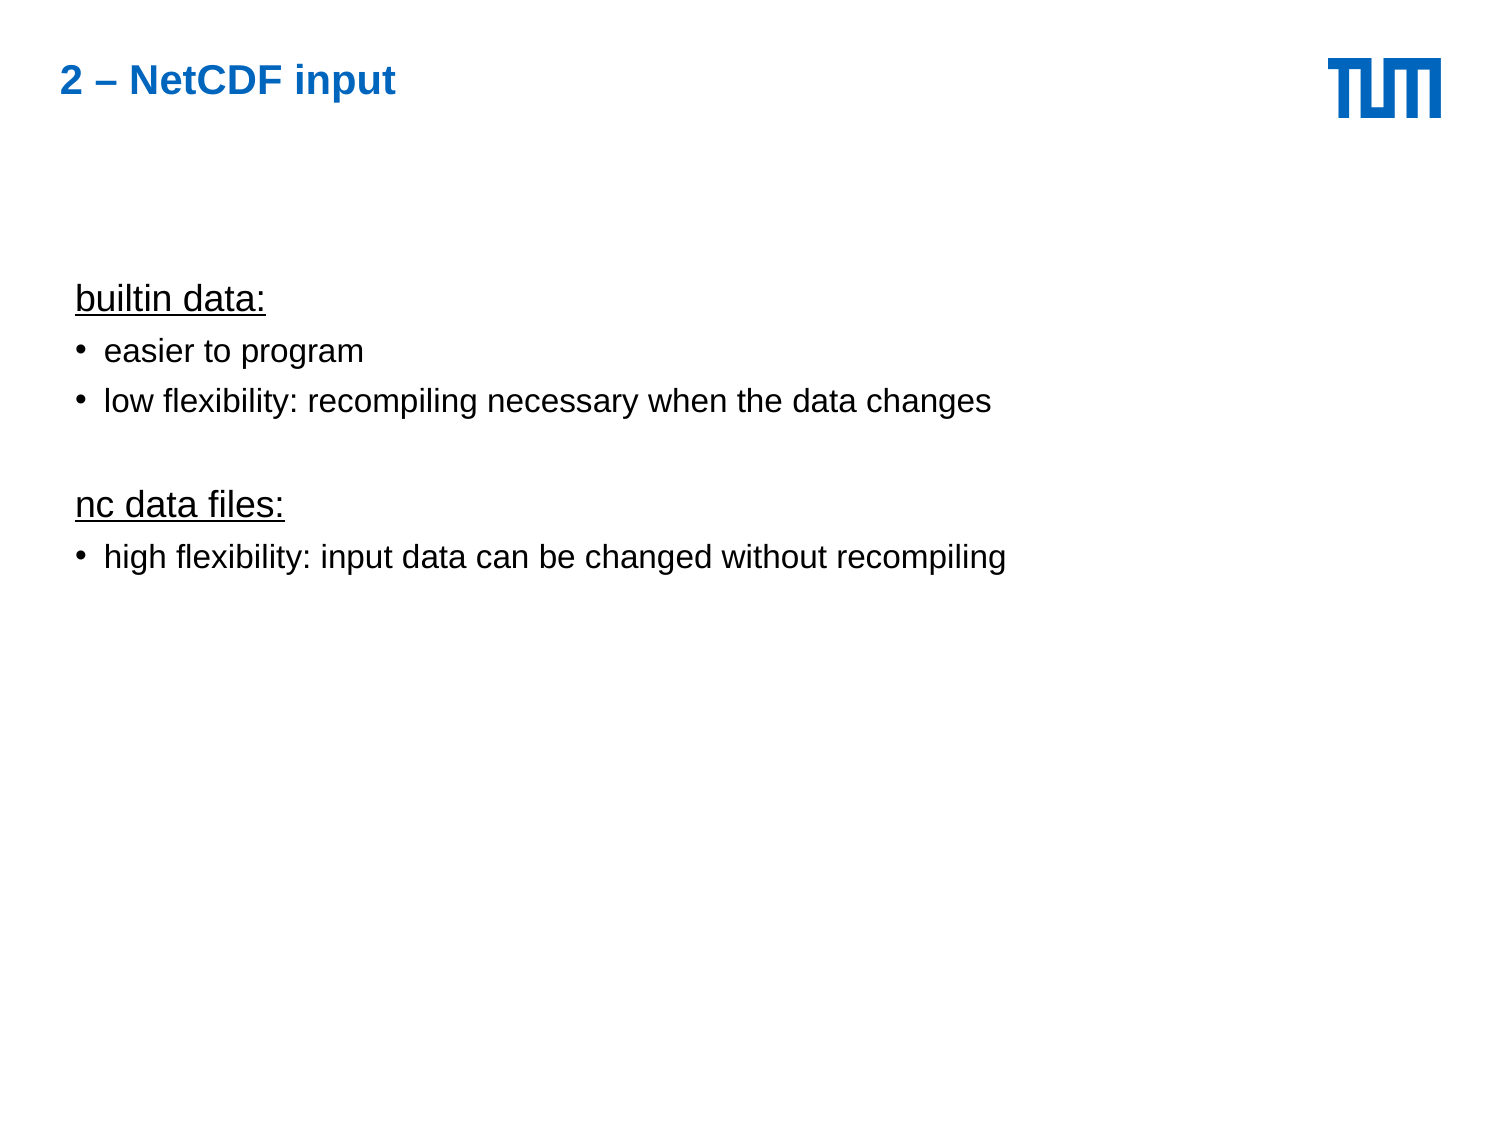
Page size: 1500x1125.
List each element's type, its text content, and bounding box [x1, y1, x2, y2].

list builtin data: easier to program low flexibility: recompiling necessary when the data changes nc data files: high flexibility: input data can be changed without recompiling [75, 263, 1395, 916]
picture [1418, 58, 1441, 118]
title 2 – NetCDF input [59, 40, 1418, 343]
